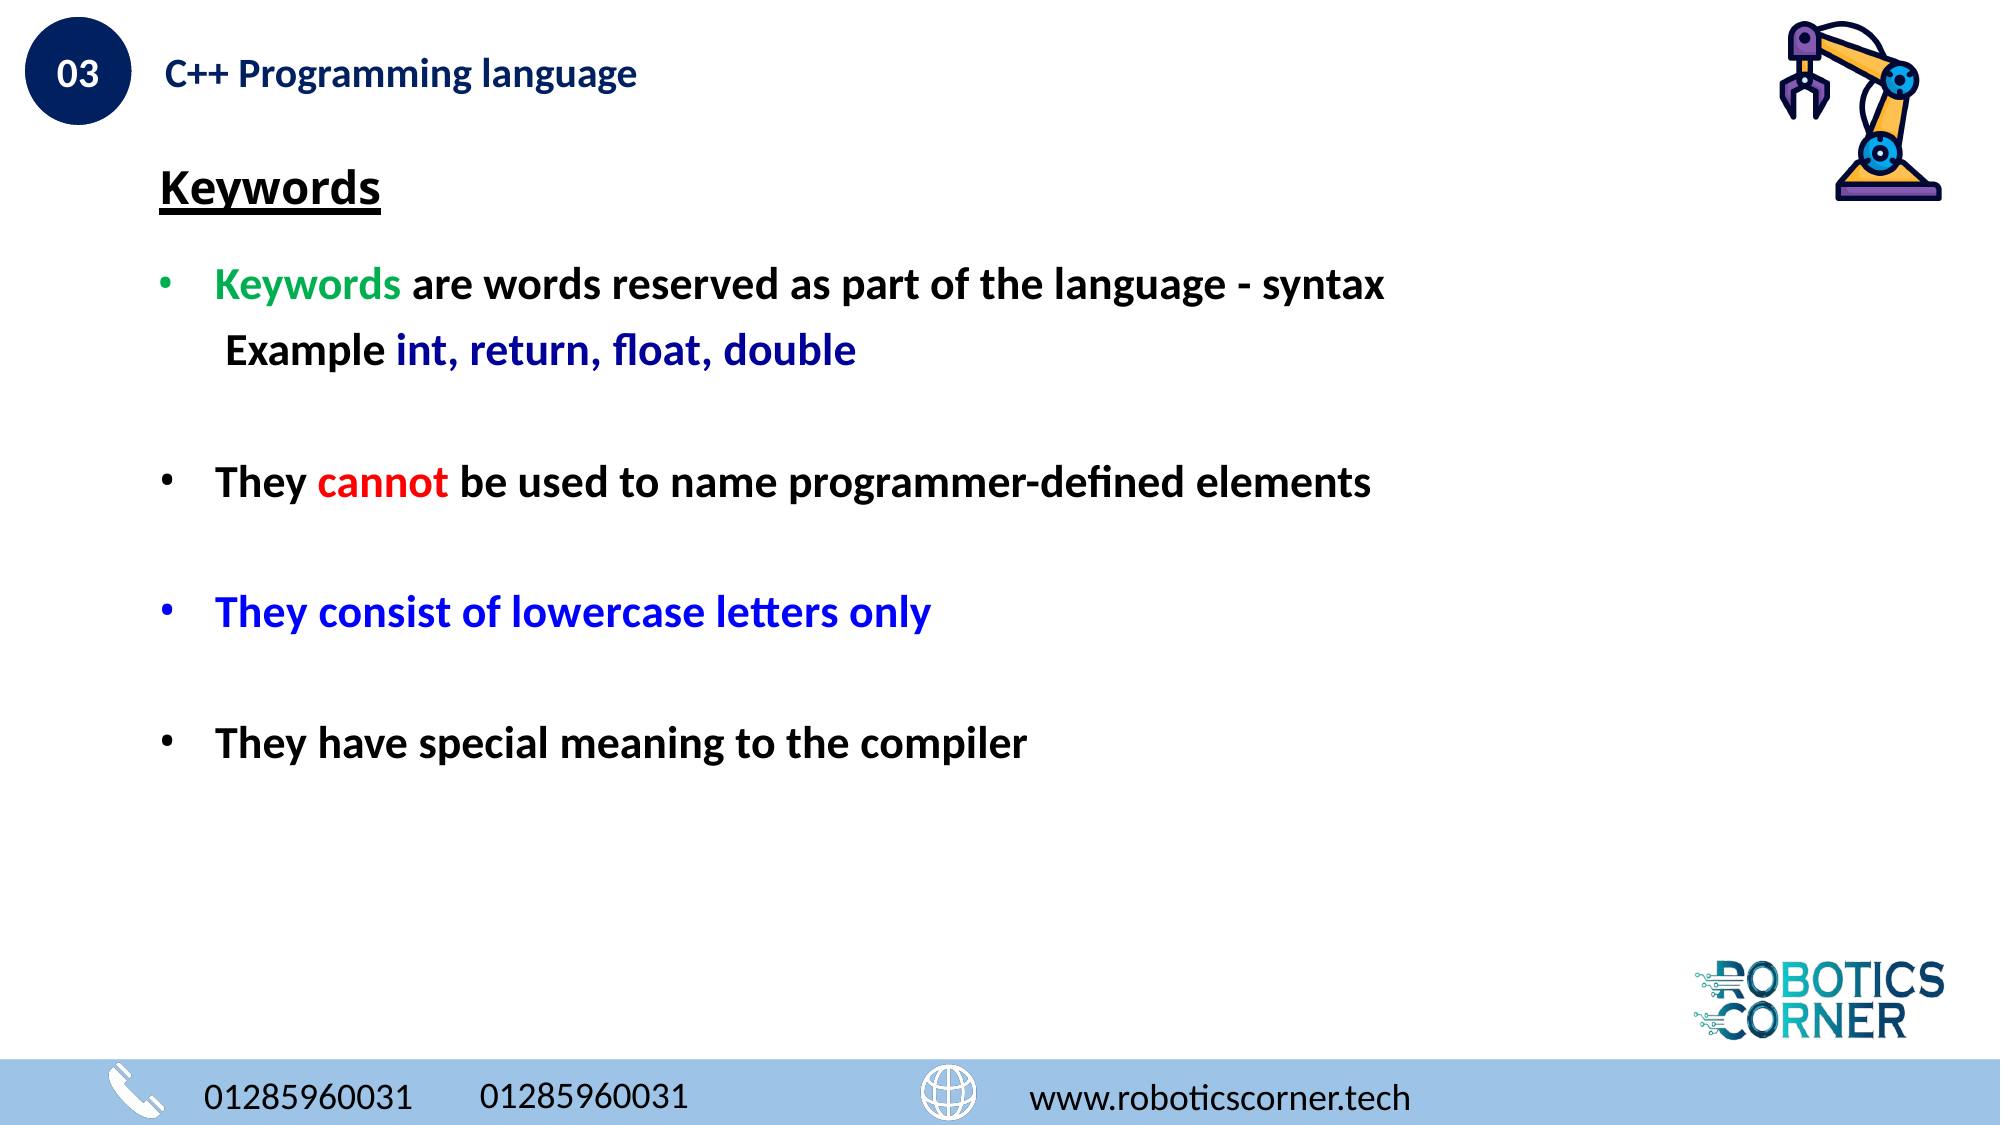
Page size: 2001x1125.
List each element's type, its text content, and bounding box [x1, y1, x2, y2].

text_box 01285960031 [465, 1063, 811, 1124]
text_box 03 [22, 14, 134, 128]
text_box [0, 1059, 915, 1125]
text_box www.roboticscorner.tech [1014, 1065, 1531, 1125]
picture [103, 1057, 170, 1124]
text_box C++ Programming language [150, 38, 697, 103]
title Keywords [156, 103, 571, 241]
text_box Keywords are words reserved as part of the language - syntax Example int, return, float, double They cannot be used to name programmer-defined elements They consist of lowercase letters only They have special meaning to the compiler [156, 241, 1387, 768]
picture [915, 1059, 981, 1125]
text_box [981, 1059, 2000, 1125]
picture [1680, 859, 1953, 1059]
text_box 01285960031 [189, 1064, 495, 1125]
picture [1771, 21, 1950, 201]
